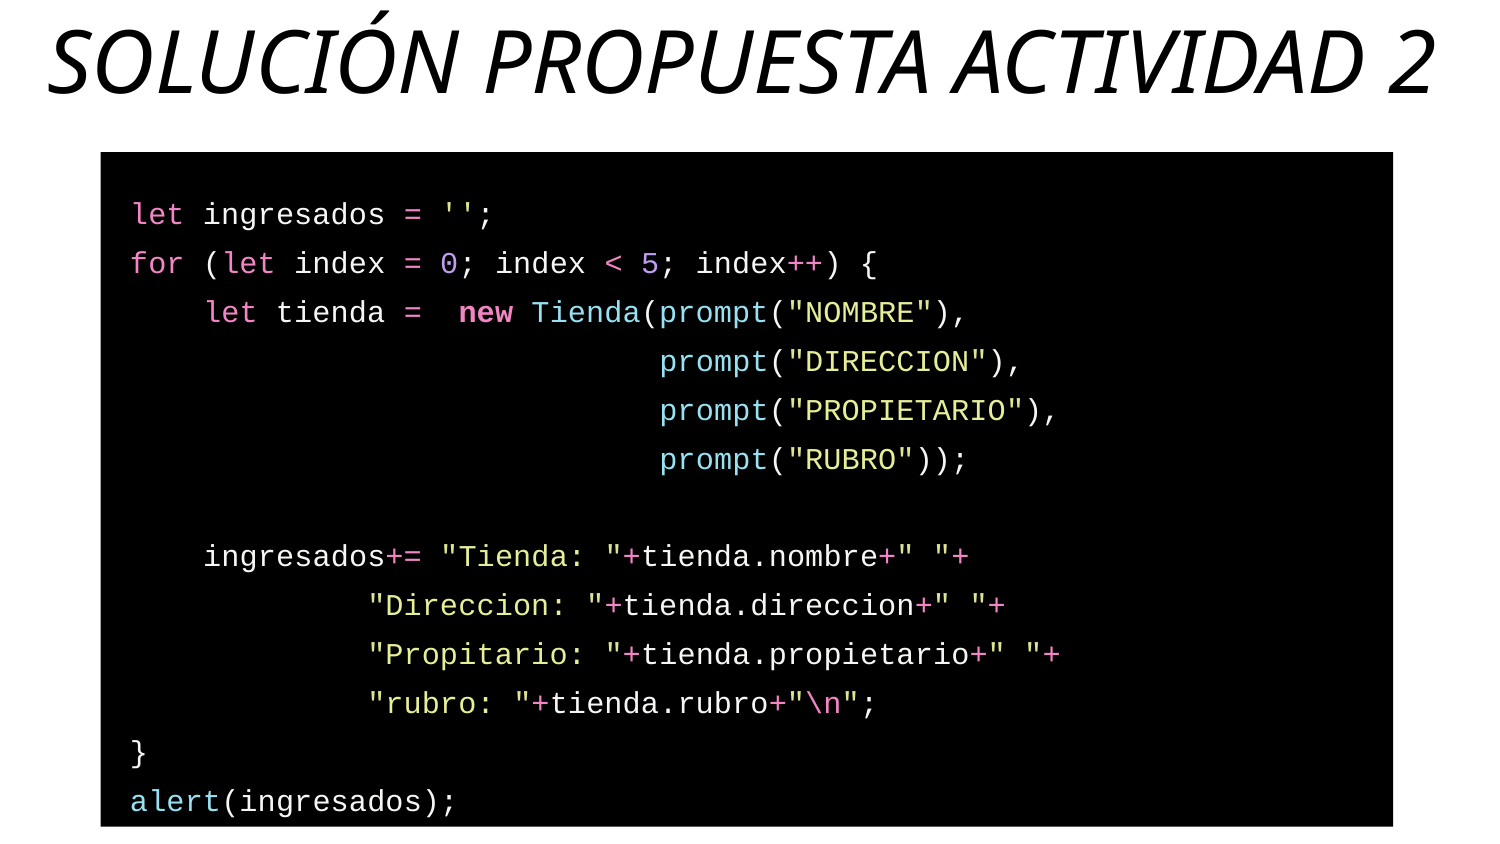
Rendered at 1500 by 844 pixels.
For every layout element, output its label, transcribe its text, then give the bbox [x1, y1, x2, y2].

text_box SOLUCIÓN PROPUESTA ACTIVIDAD 2 [0, 0, 1493, 140]
text_box let ingresados = ''; for (let index = 0; index < 5; index++) { let tienda = new Tienda(prompt("NOMBRE"), prompt("DIRECCION"), prompt("PROPIETARIO"), prompt("RUBRO")); ingresados+= "Tienda: "+tienda.nombre+" "+ "Direccion: "+tienda.direccion+" "+ "Propitario: "+tienda.propietario+" "+ "rubro: "+tienda.rubro+"\n"; } alert(ingresados); [100, 152, 1394, 827]
